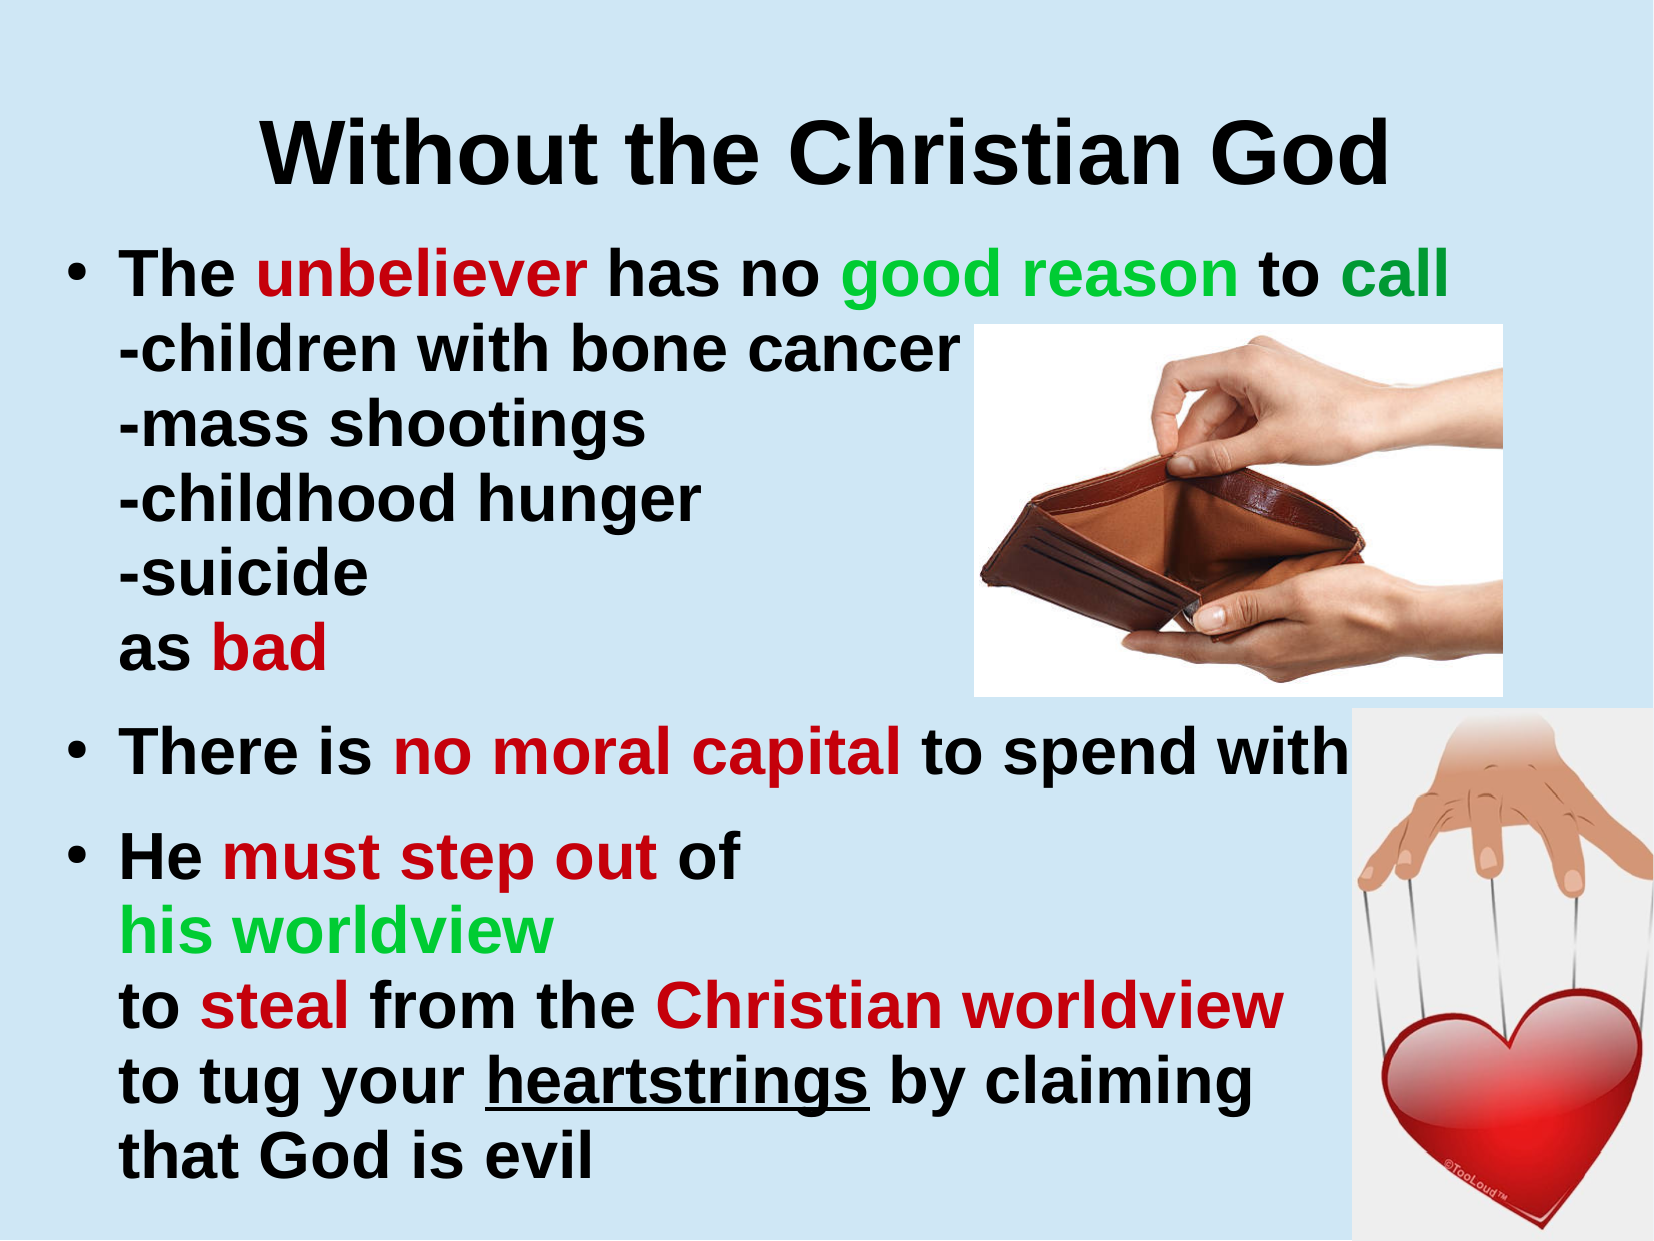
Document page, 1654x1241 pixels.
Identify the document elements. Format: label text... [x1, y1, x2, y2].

picture [974, 324, 1503, 697]
list The unbeliever has no good reason to call -children with bone cancer -mass shootings -childhood hunger -suicide as bad There is no moral capital to spend with He must step out of his worldview to steal from the Christian worldview to tug your heartstrings by claiming that God is evil [47, 236, 1536, 1193]
picture [1352, 708, 1654, 1241]
title Without the Christian God [82, 49, 1571, 257]
